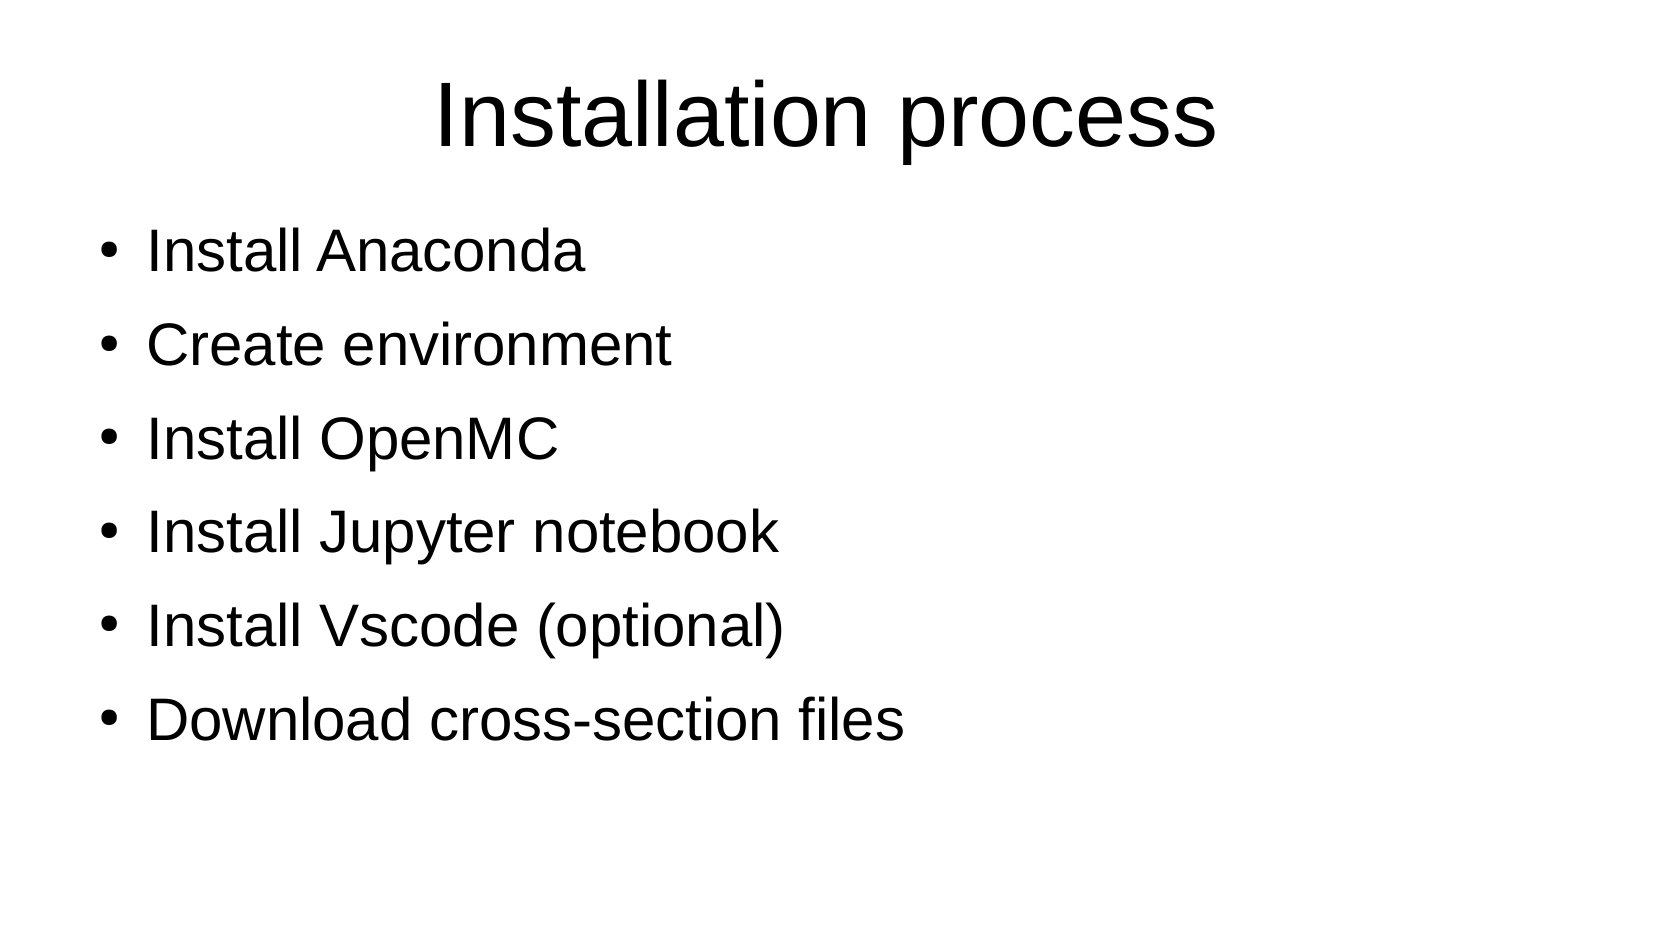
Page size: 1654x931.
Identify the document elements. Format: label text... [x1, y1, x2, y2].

list Install Anaconda Create environment Install OpenMC Install Jupyter notebook Install Vscode (optional) Download cross-section files [82, 217, 1571, 758]
title Installation process [82, 37, 1571, 193]
